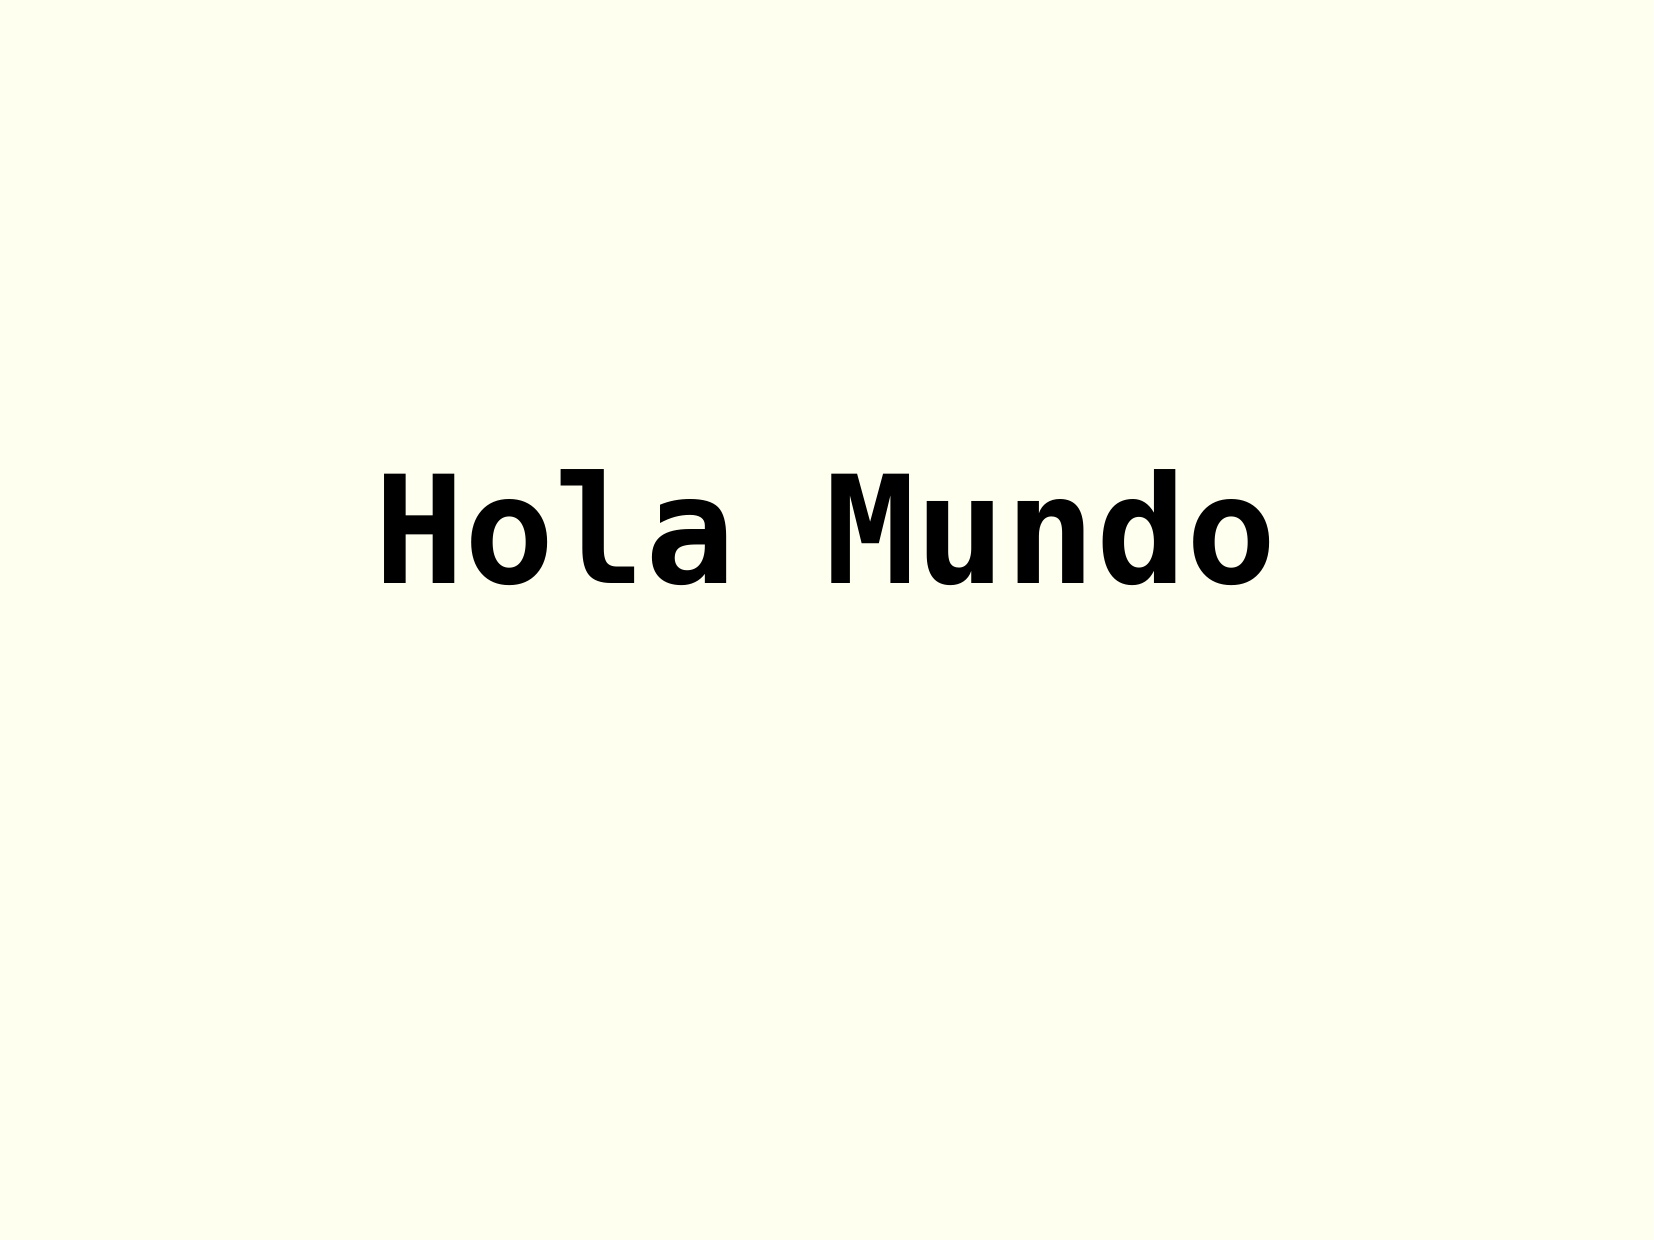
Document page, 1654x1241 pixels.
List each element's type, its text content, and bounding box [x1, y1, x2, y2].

subtitle Hola Mundo [81, 51, 1570, 1012]
